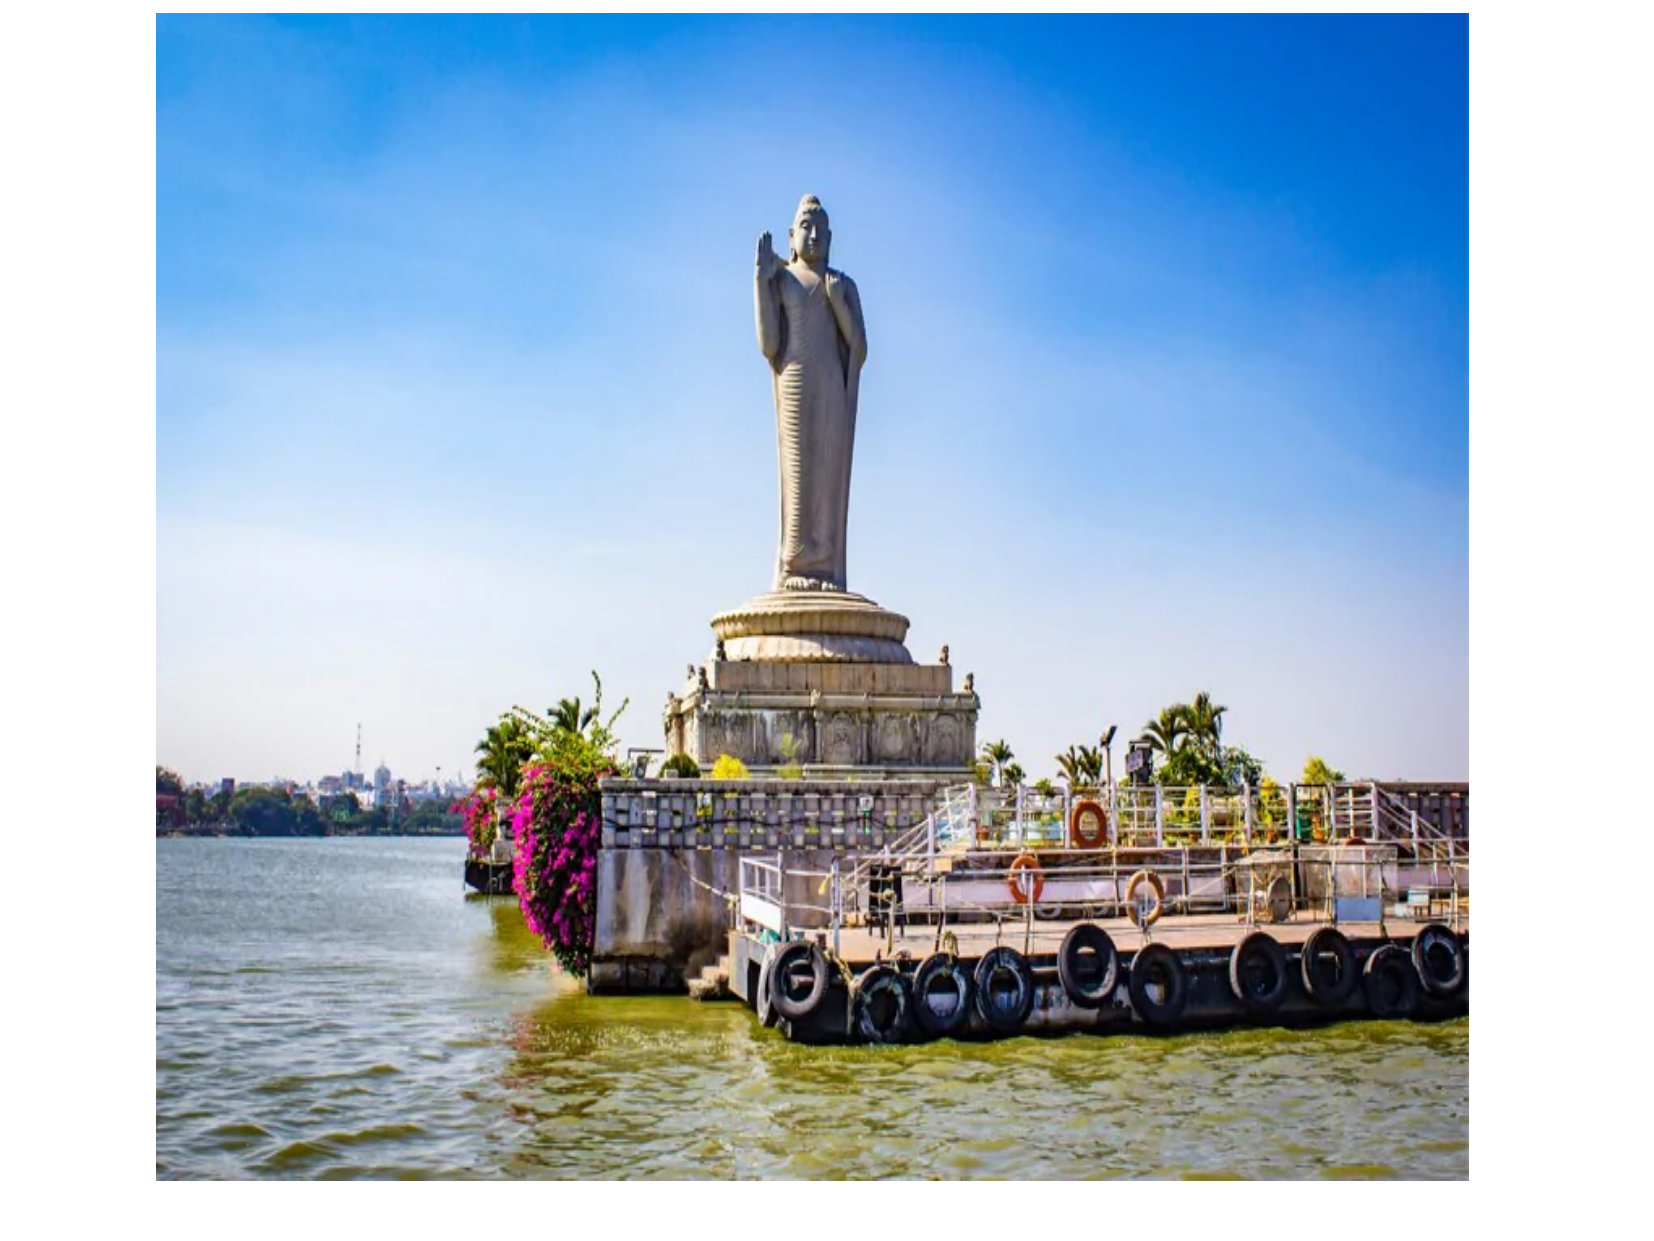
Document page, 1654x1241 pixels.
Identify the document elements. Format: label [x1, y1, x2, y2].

picture [156, 13, 1469, 1181]
